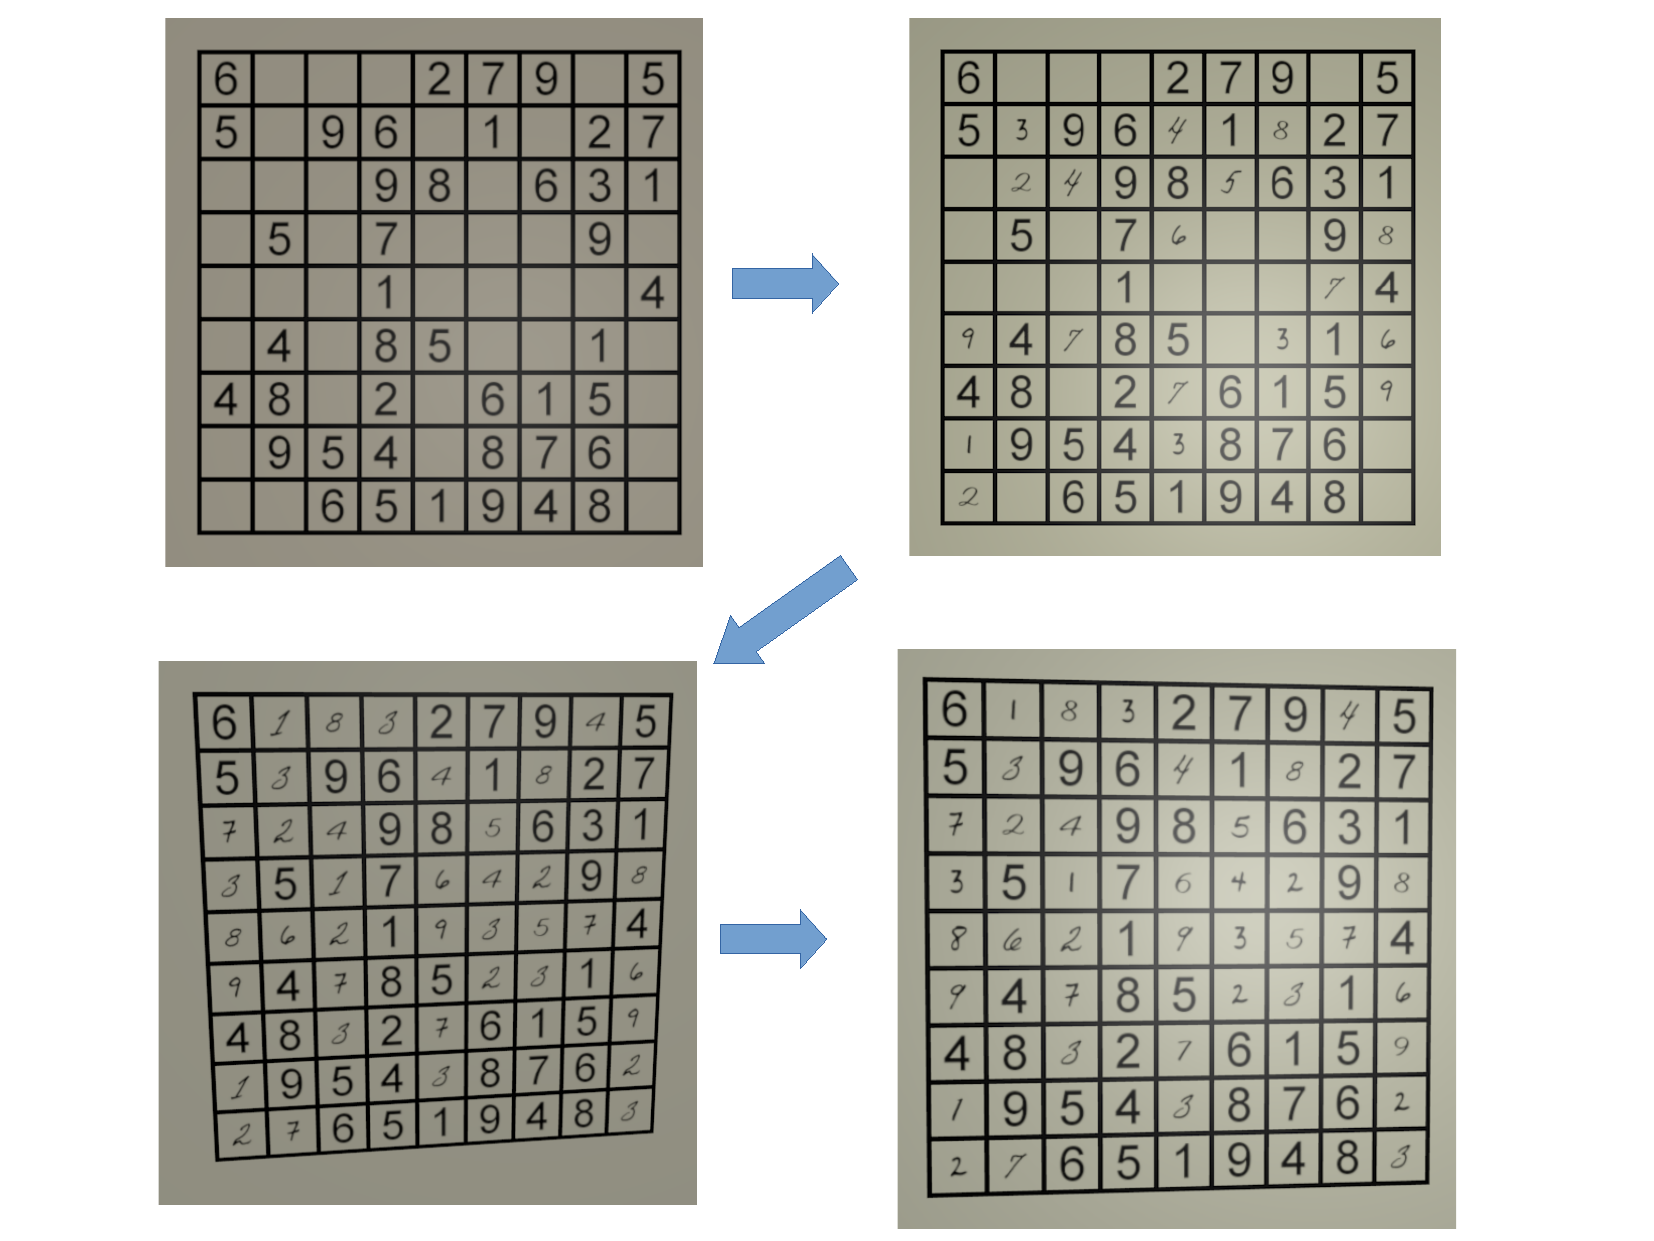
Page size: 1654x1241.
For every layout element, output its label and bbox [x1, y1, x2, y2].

picture [909, 18, 1441, 556]
picture [897, 649, 1457, 1229]
text_box [720, 909, 827, 969]
text_box [713, 555, 858, 664]
text_box [732, 253, 839, 314]
picture [158, 661, 697, 1205]
picture [165, 18, 703, 567]
